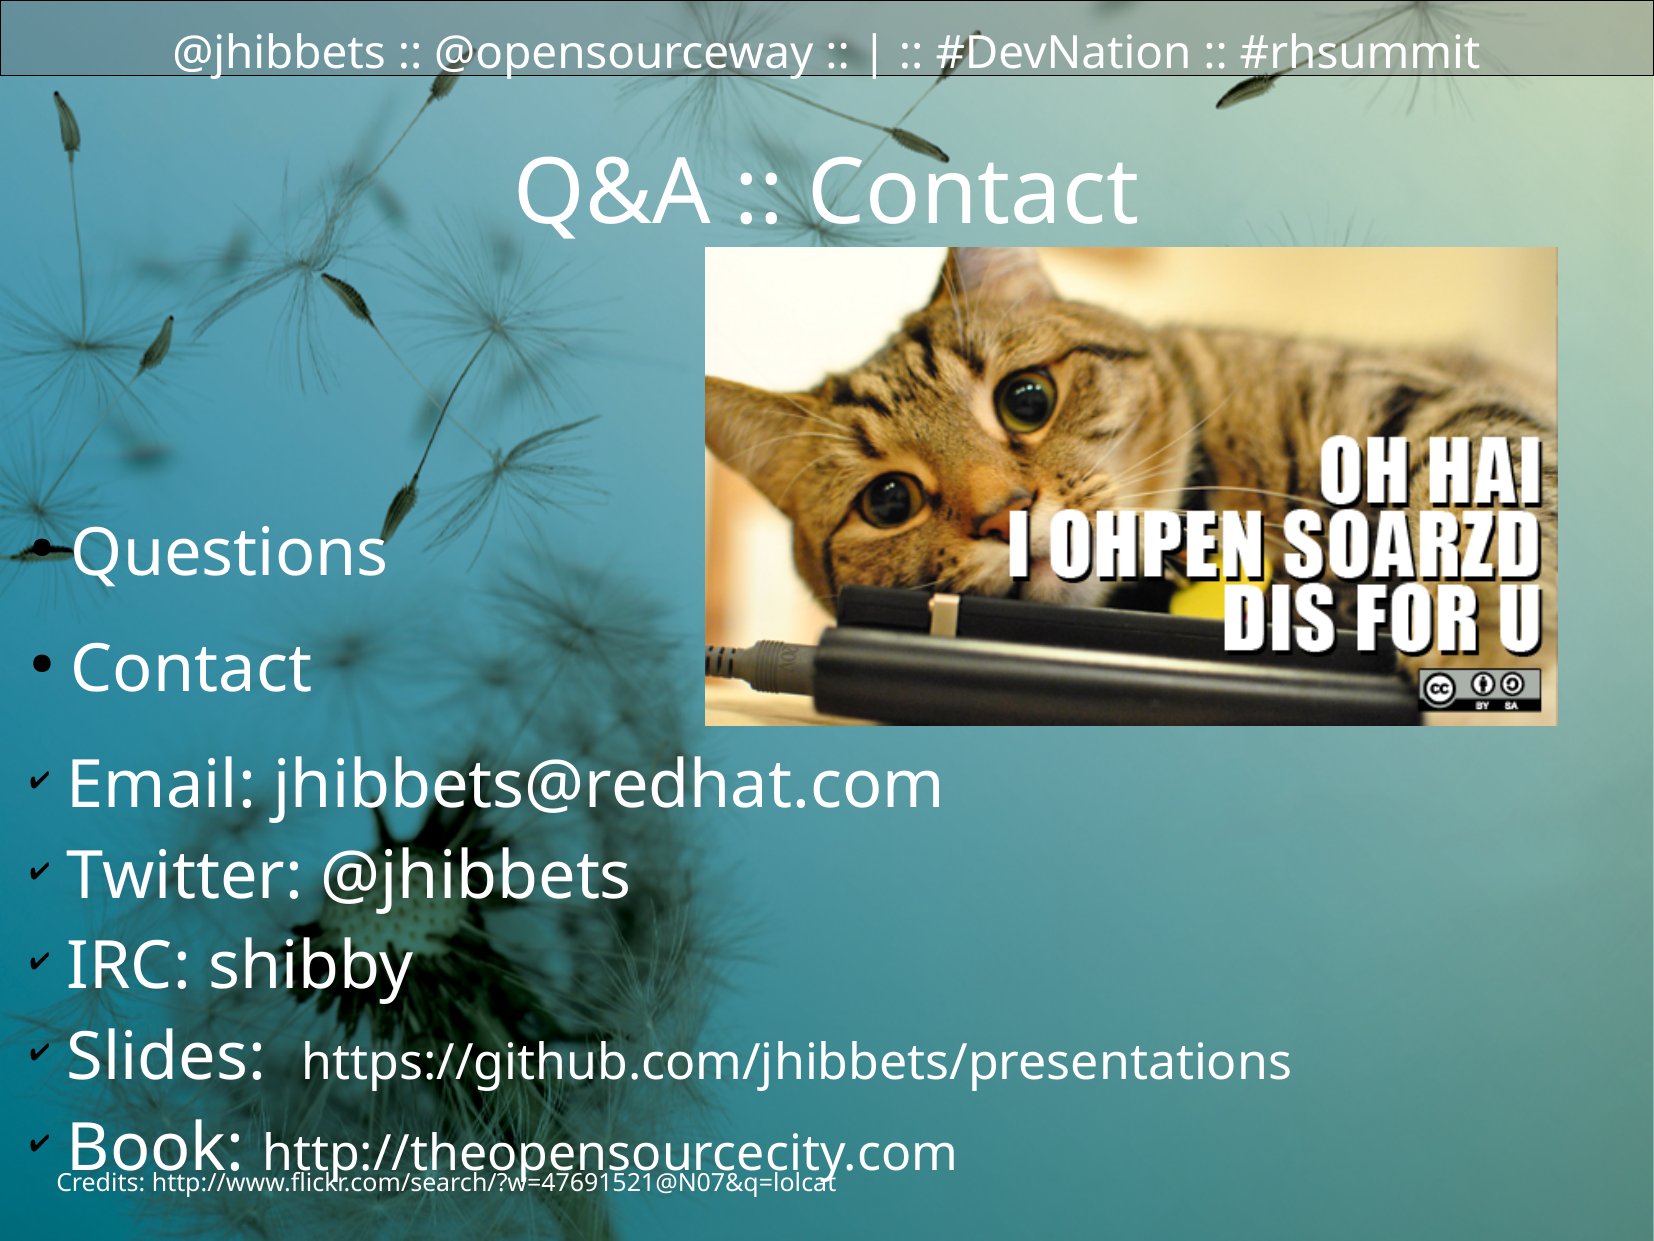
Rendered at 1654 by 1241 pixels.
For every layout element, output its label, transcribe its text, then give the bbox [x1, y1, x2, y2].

picture [0, 76, 1654, 1241]
text_box Credits: http://www.flickr.com/search/?w=47691521@N07&q=lolcat [41, 1157, 867, 1197]
title Q&A :: Contact [82, 84, 1571, 292]
subtitle Questions Contact Email: jhibbets@redhat.com Twitter: @jhibbets IRC: shibby Slides: https://github.com/jhibbets/presentations Book: http://theopensourcecity.com [30, 562, 1636, 1132]
